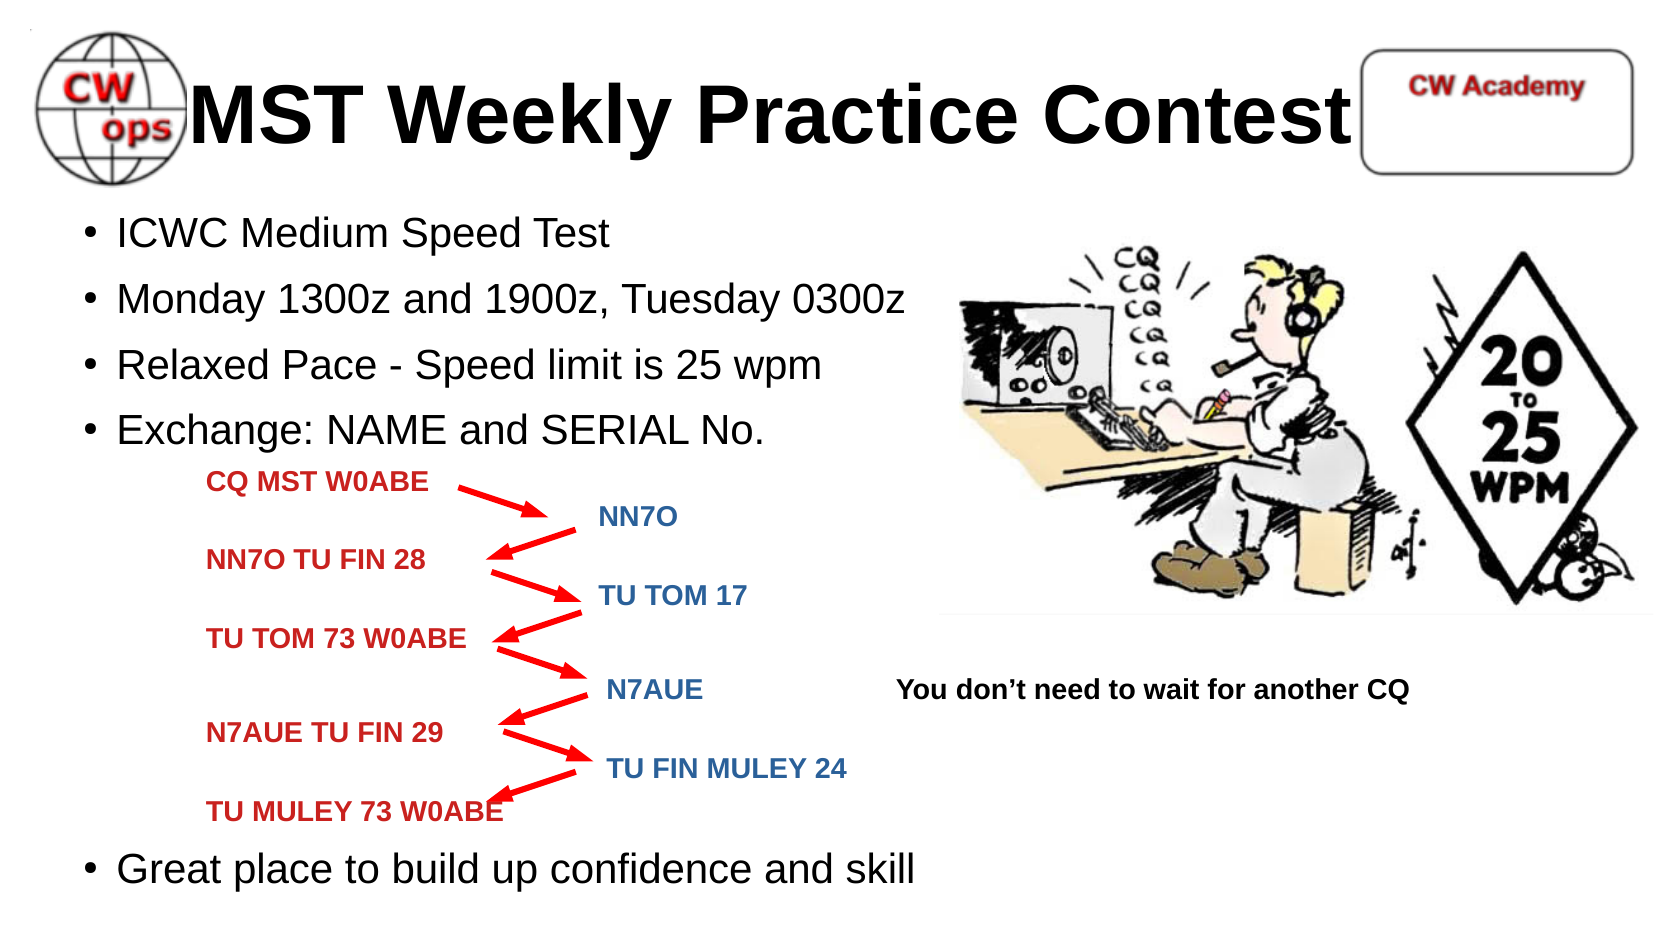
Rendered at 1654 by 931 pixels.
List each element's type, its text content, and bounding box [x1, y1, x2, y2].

title MST Weekly Practice Contest [26, 37, 1516, 193]
list ICWC Medium Speed Test Monday 1300z and 1900z, Tuesday 0300z Relaxed Pace - Speed limit is 25 wpm Exchange: NAME and SERIAL No. CQ MST W0ABE NN7O NN7O TU FIN 28 TU TOM 17 TU TOM 73 W0ABE N7AUE You don’t need to wait for another CQ N7AUE TU FIN 29 TU FIN MULEY 24 TU MULEY 73 W0ABE Great place to build up confidence and skill [71, 210, 1561, 900]
picture [1516, 37, 1640, 186]
picture [939, 216, 1654, 616]
picture [30, 29, 187, 37]
